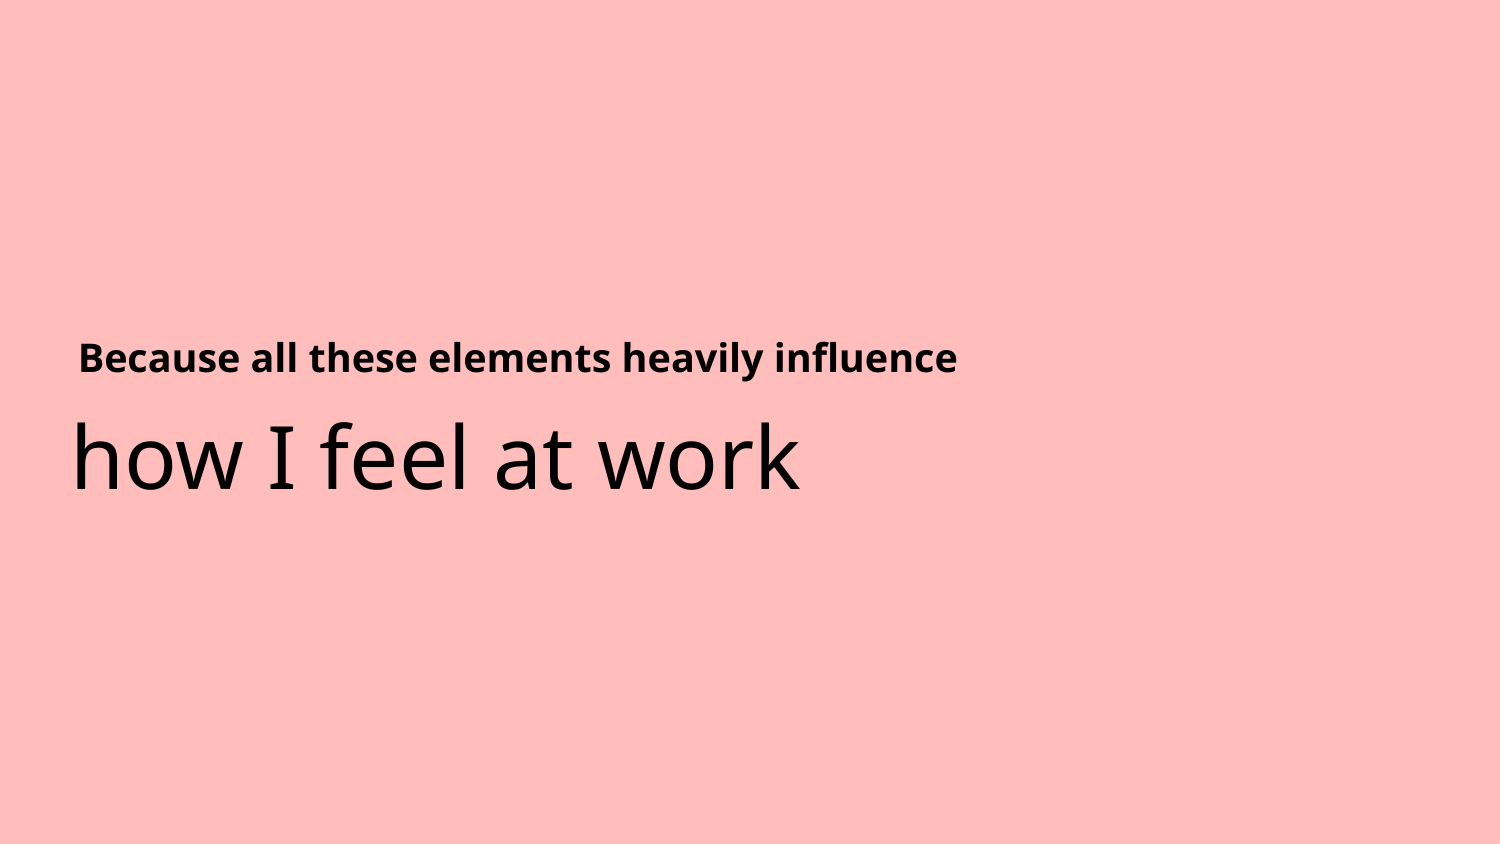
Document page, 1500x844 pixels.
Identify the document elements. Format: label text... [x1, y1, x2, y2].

text_box Because all these elements heavily influence [62, 308, 1388, 396]
title how I feel at work [70, 401, 1416, 514]
